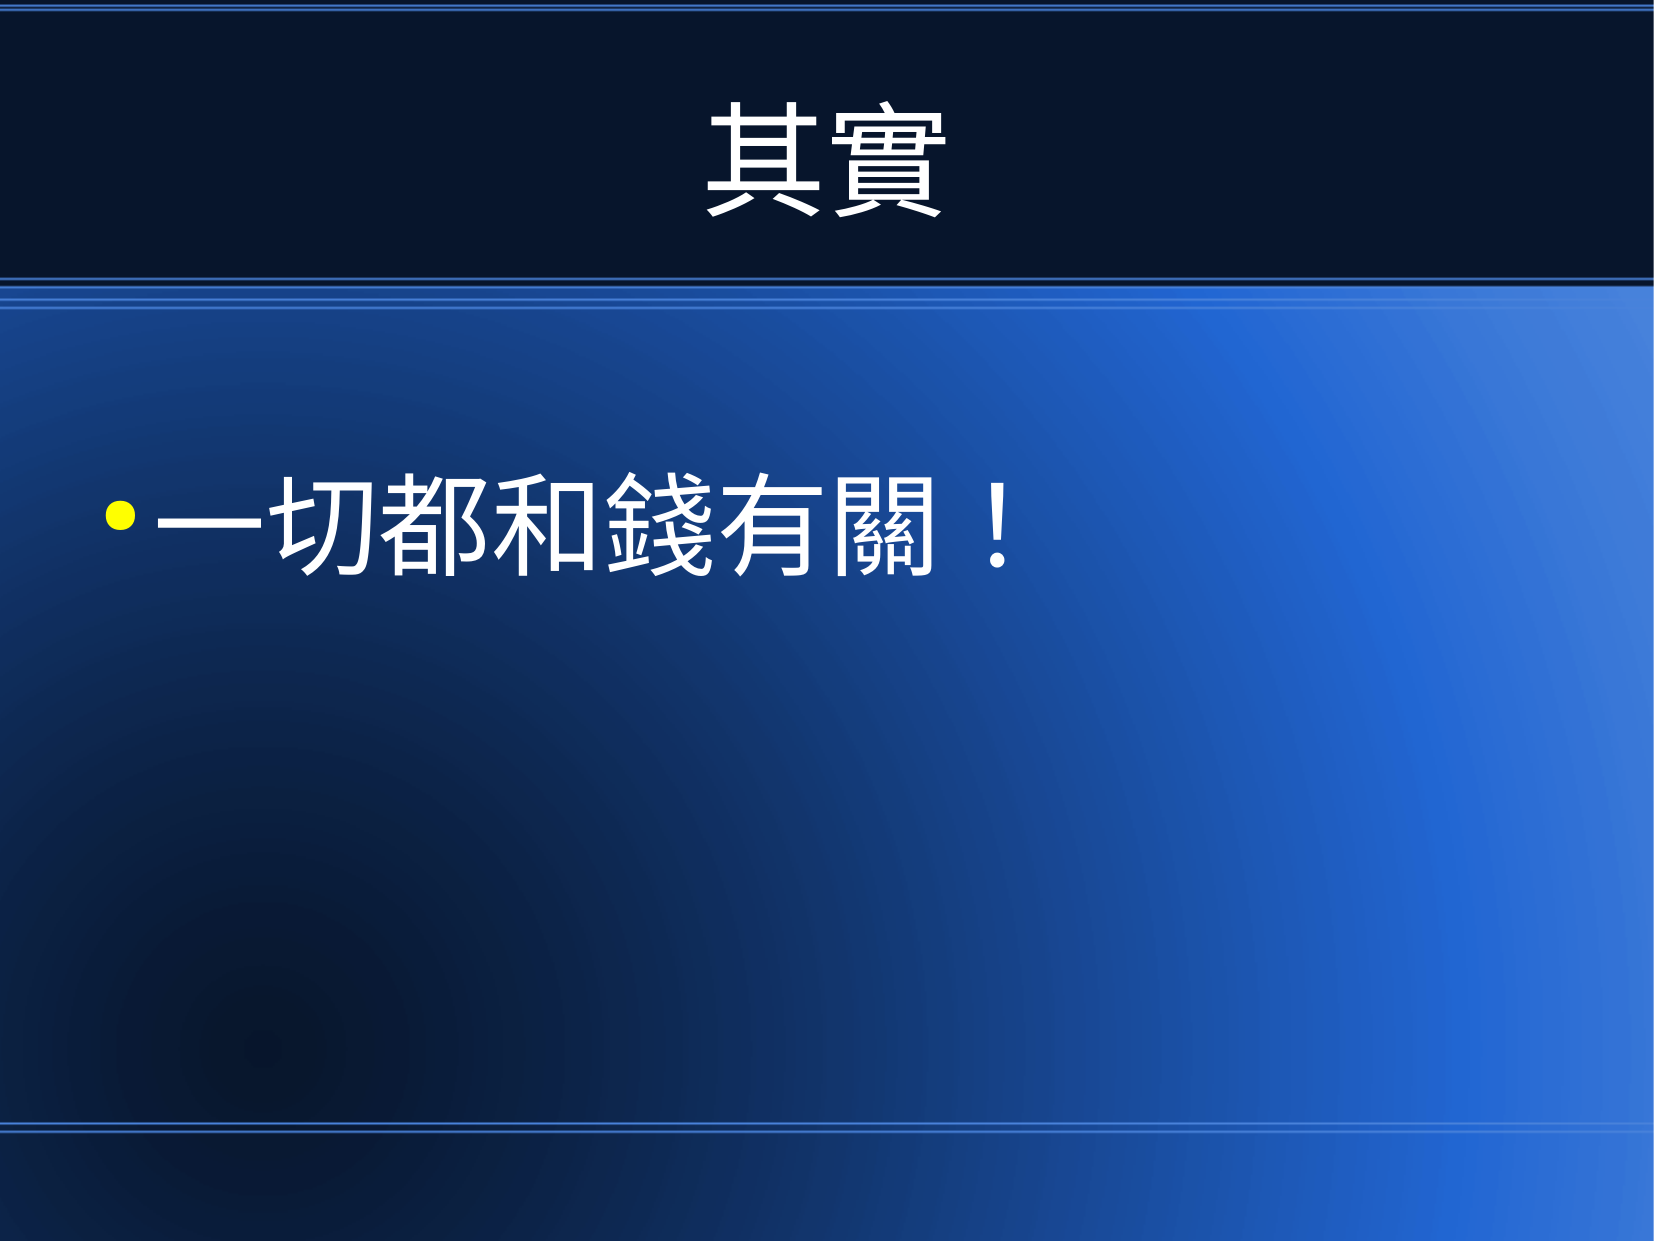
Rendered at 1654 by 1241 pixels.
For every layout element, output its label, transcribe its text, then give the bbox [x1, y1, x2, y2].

picture [0, 0, 1654, 1241]
title 其實 [82, 49, 1571, 257]
list 一切都和錢有關！ [82, 355, 1571, 1241]
